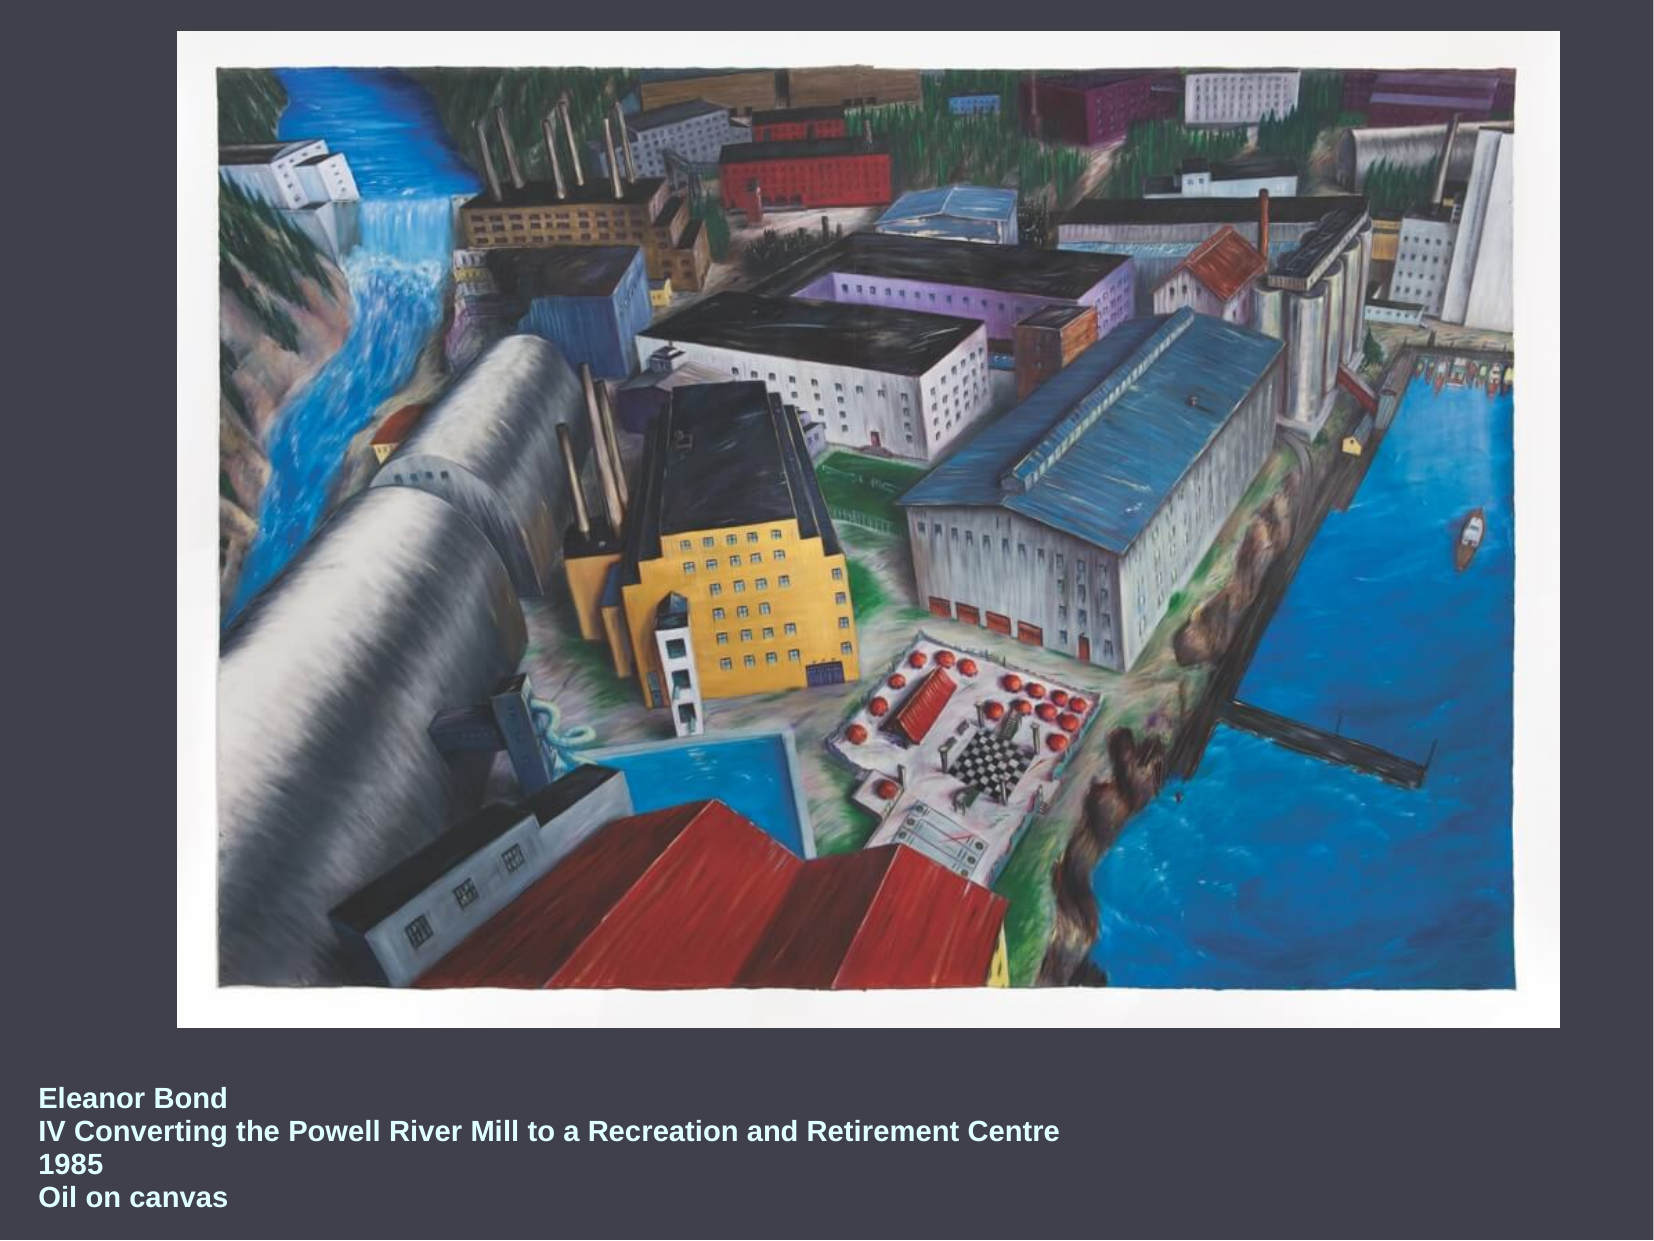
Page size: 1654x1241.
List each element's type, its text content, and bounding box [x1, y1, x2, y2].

picture [177, 31, 1560, 1028]
text_box Eleanor Bond IV Converting the Powell River Mill to a Recreation and Retirement Centre 1985 Oil on canvas [23, 1074, 1288, 1241]
